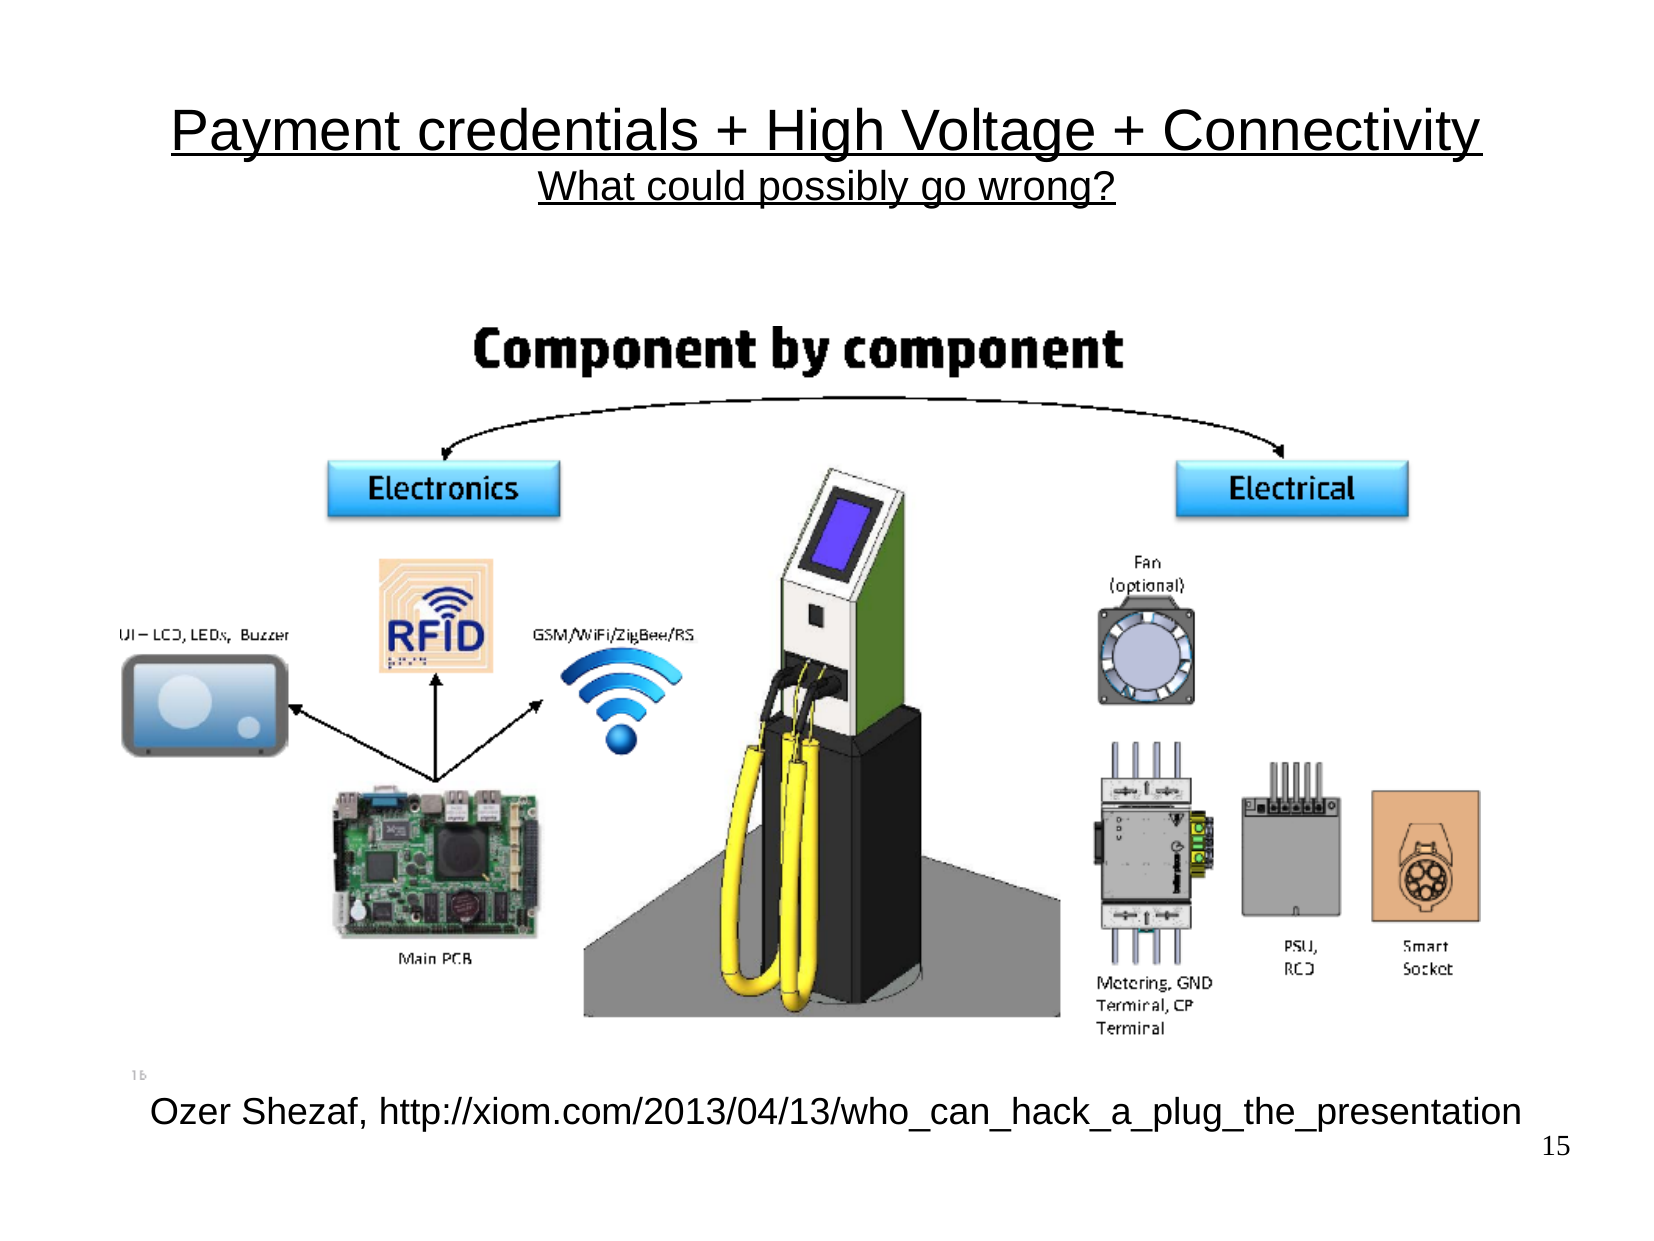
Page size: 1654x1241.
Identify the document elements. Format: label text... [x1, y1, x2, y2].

text_box Ozer Shezaf, http://xiom.com/2013/04/13/who_can_hack_a_plug_the_presentation [135, 1083, 1537, 1141]
picture [120, 326, 1481, 1081]
title Payment credentials + High Voltage + Connectivity What could possibly go wrong? [82, 49, 1571, 257]
